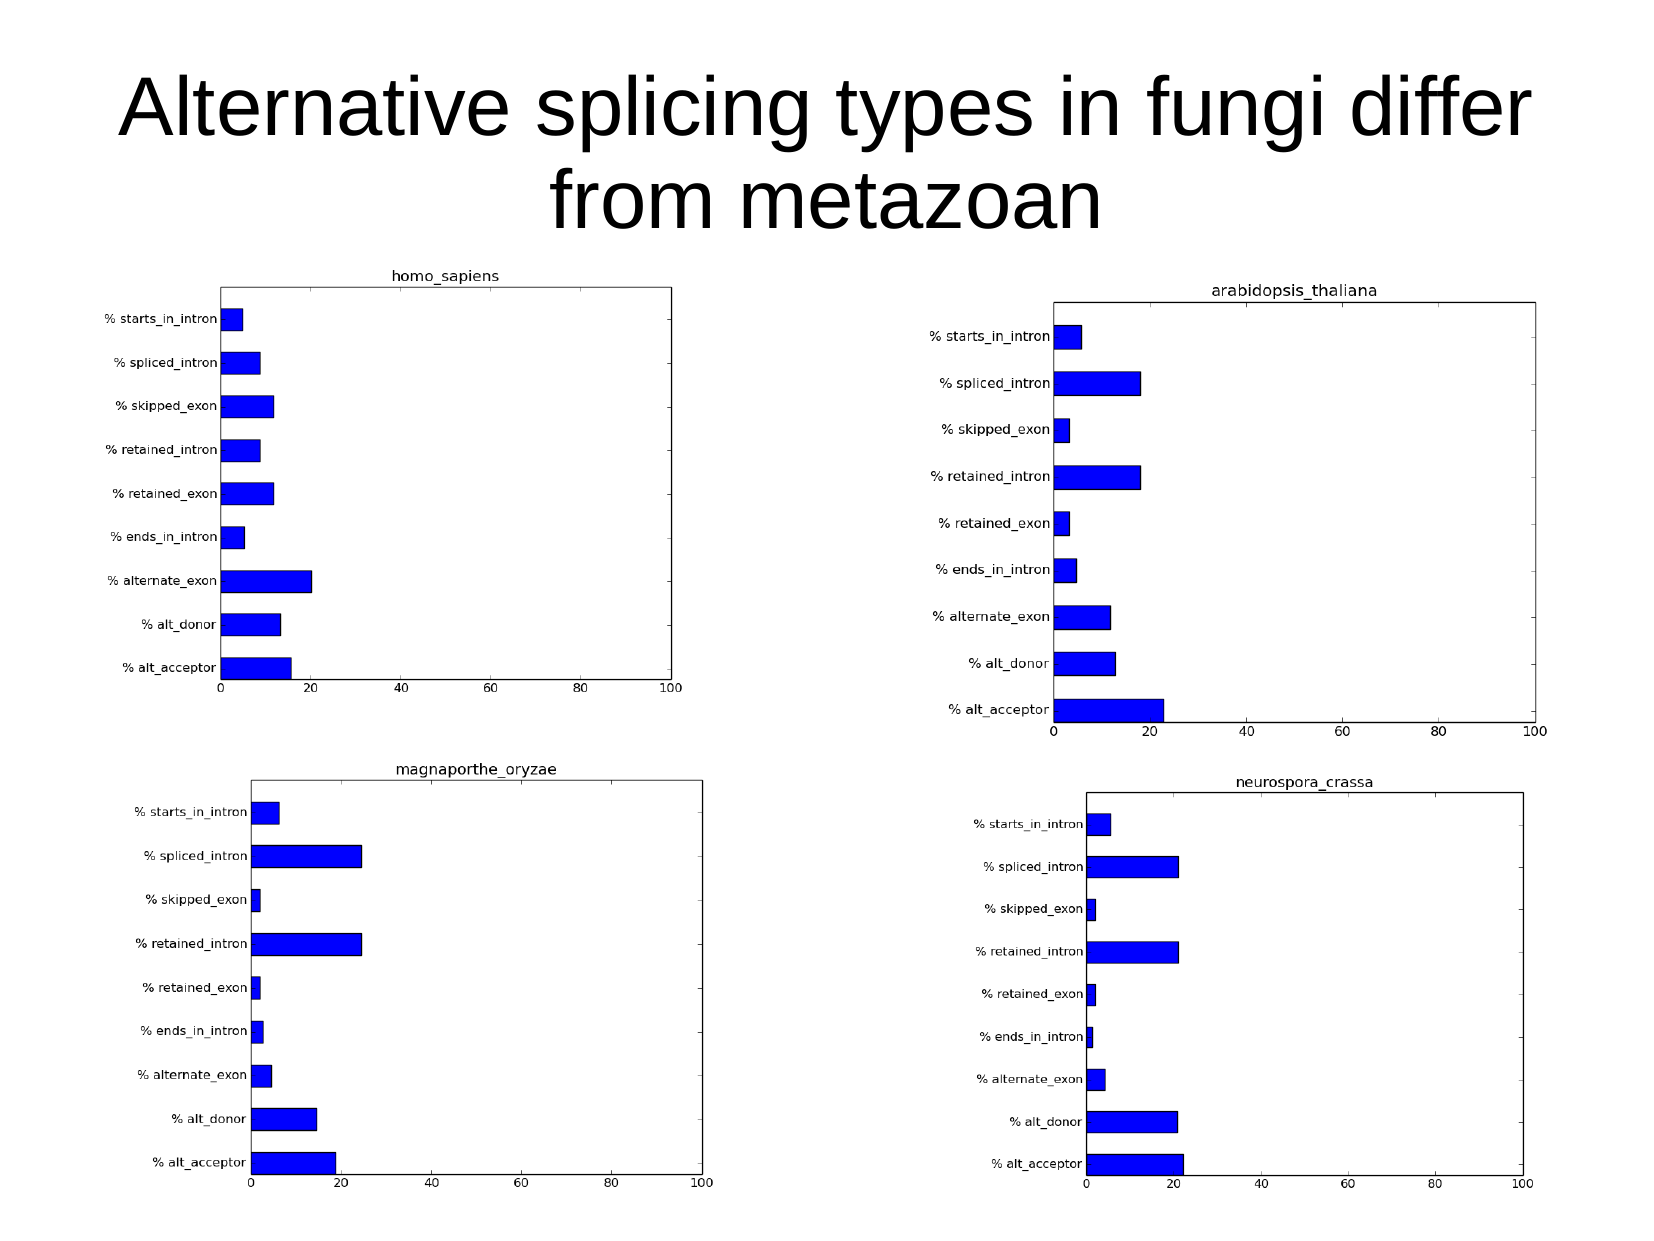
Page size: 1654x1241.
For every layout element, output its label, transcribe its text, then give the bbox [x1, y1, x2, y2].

picture [120, 749, 726, 1205]
title Alternative splicing types in fungi differ from metazoan [82, 49, 1571, 257]
picture [960, 764, 1546, 1205]
picture [90, 256, 695, 710]
picture [914, 269, 1561, 755]
